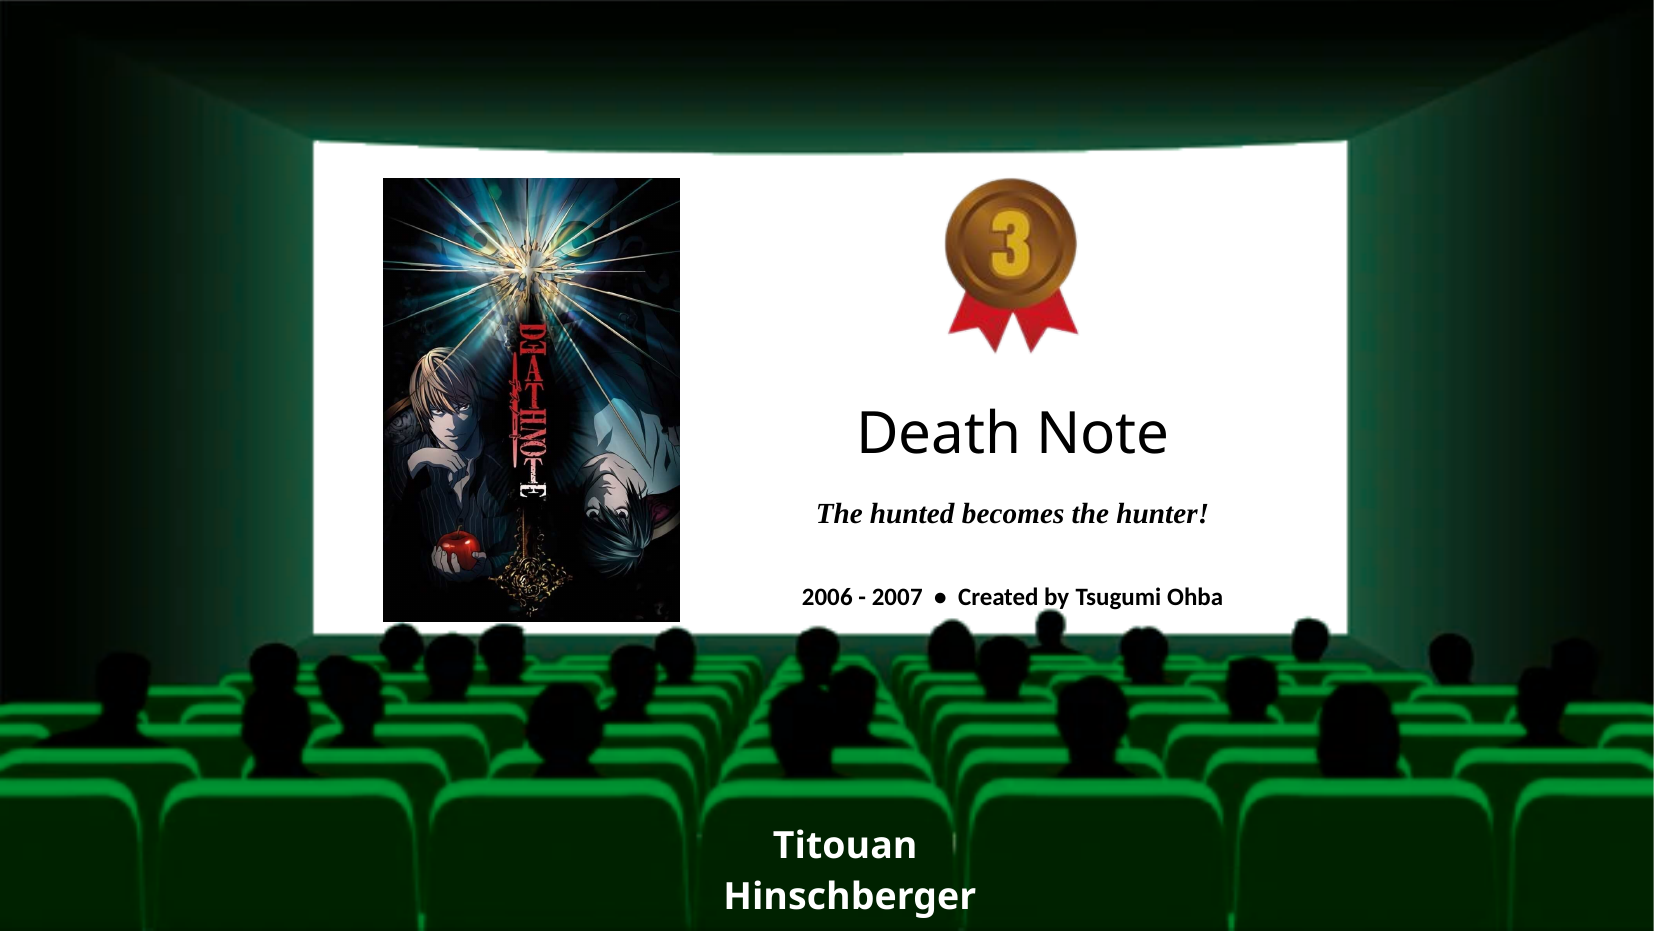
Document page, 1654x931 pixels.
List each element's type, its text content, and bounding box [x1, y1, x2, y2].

text_box The hunted becomes the hunter! [685, 490, 1341, 538]
text_box Death Note [685, 384, 1341, 470]
text_box 2006 - 2007 • Created by Tsugumi Ohba [679, 579, 1347, 619]
picture [0, 0, 1654, 931]
